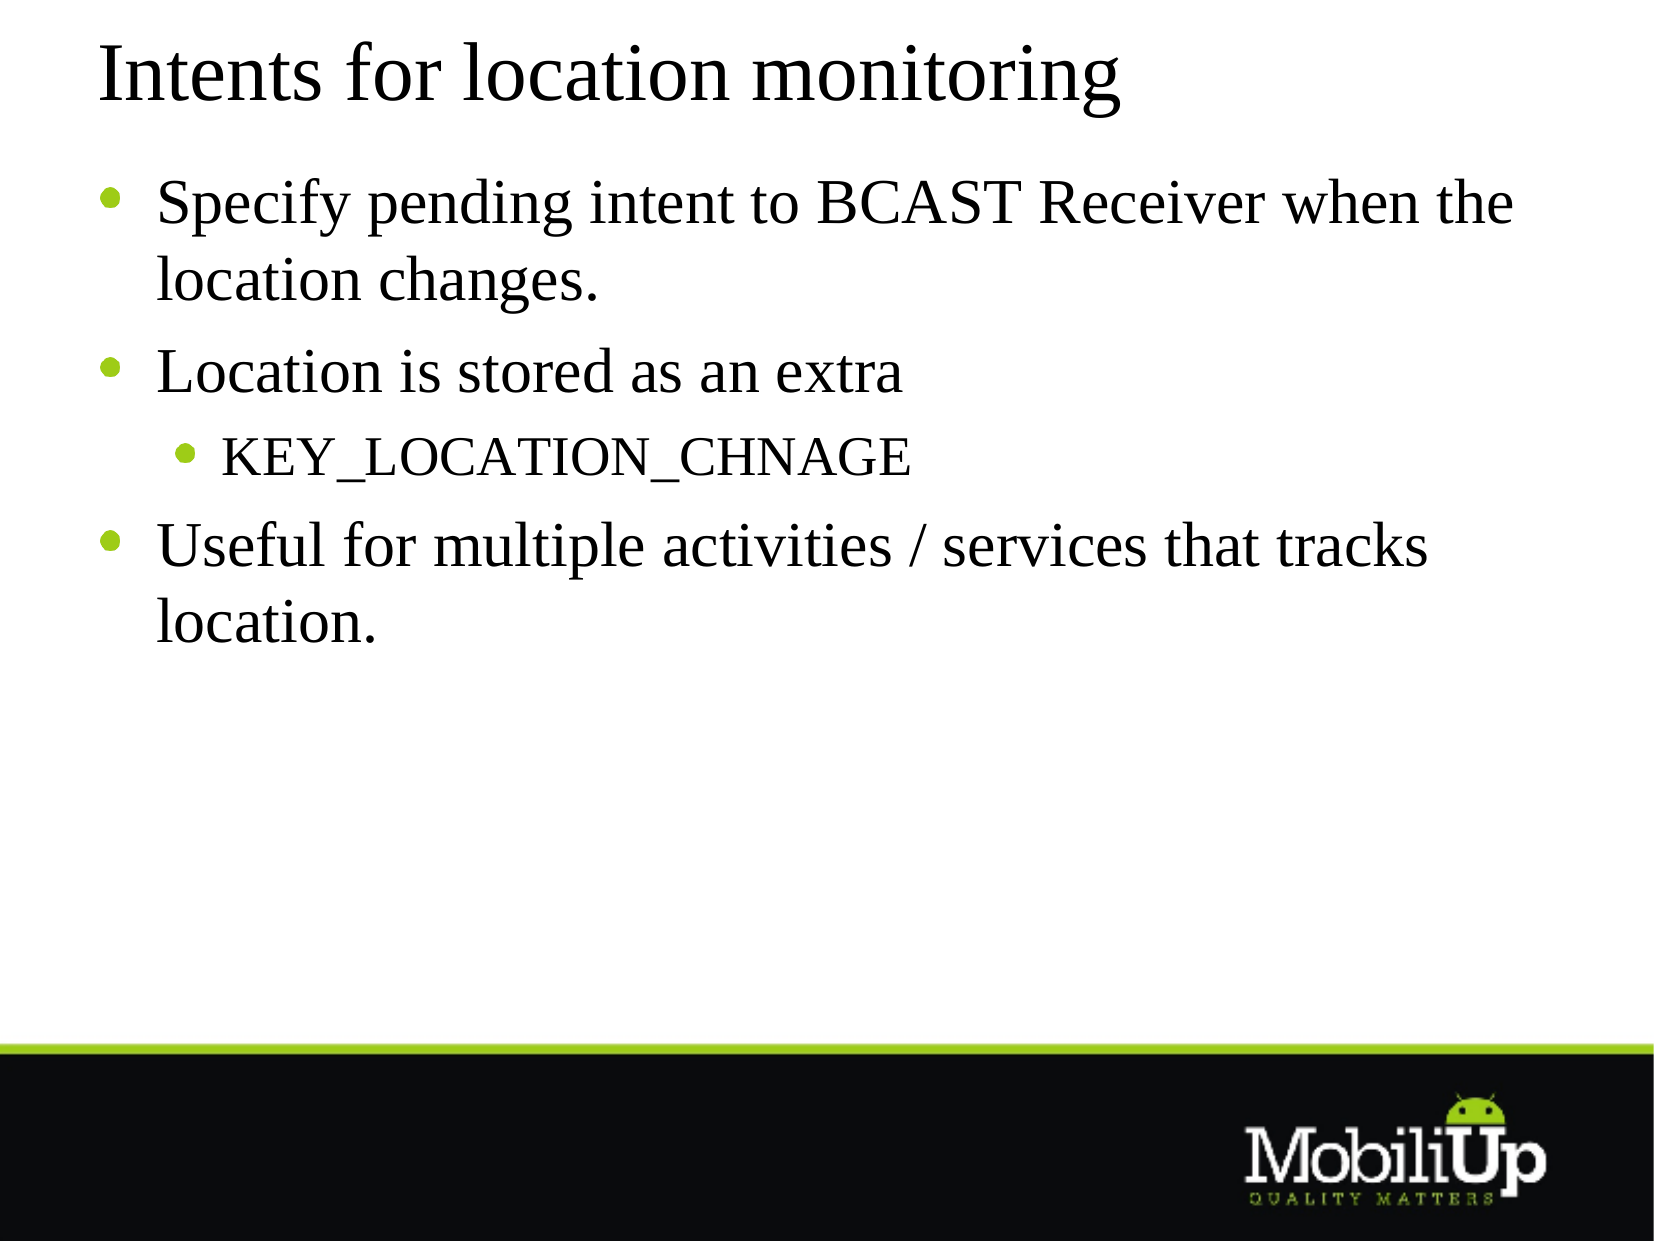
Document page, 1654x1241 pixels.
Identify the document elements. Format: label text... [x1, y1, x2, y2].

picture [0, 0, 1654, 1241]
list Specify pending intent to BCAST Receiver when the location changes. Location is stored as an extra KEY_LOCATION_CHNAGE Useful for multiple activities / services that tracks location. [85, 151, 1574, 871]
title Intents for location monitoring [82, 9, 1571, 125]
